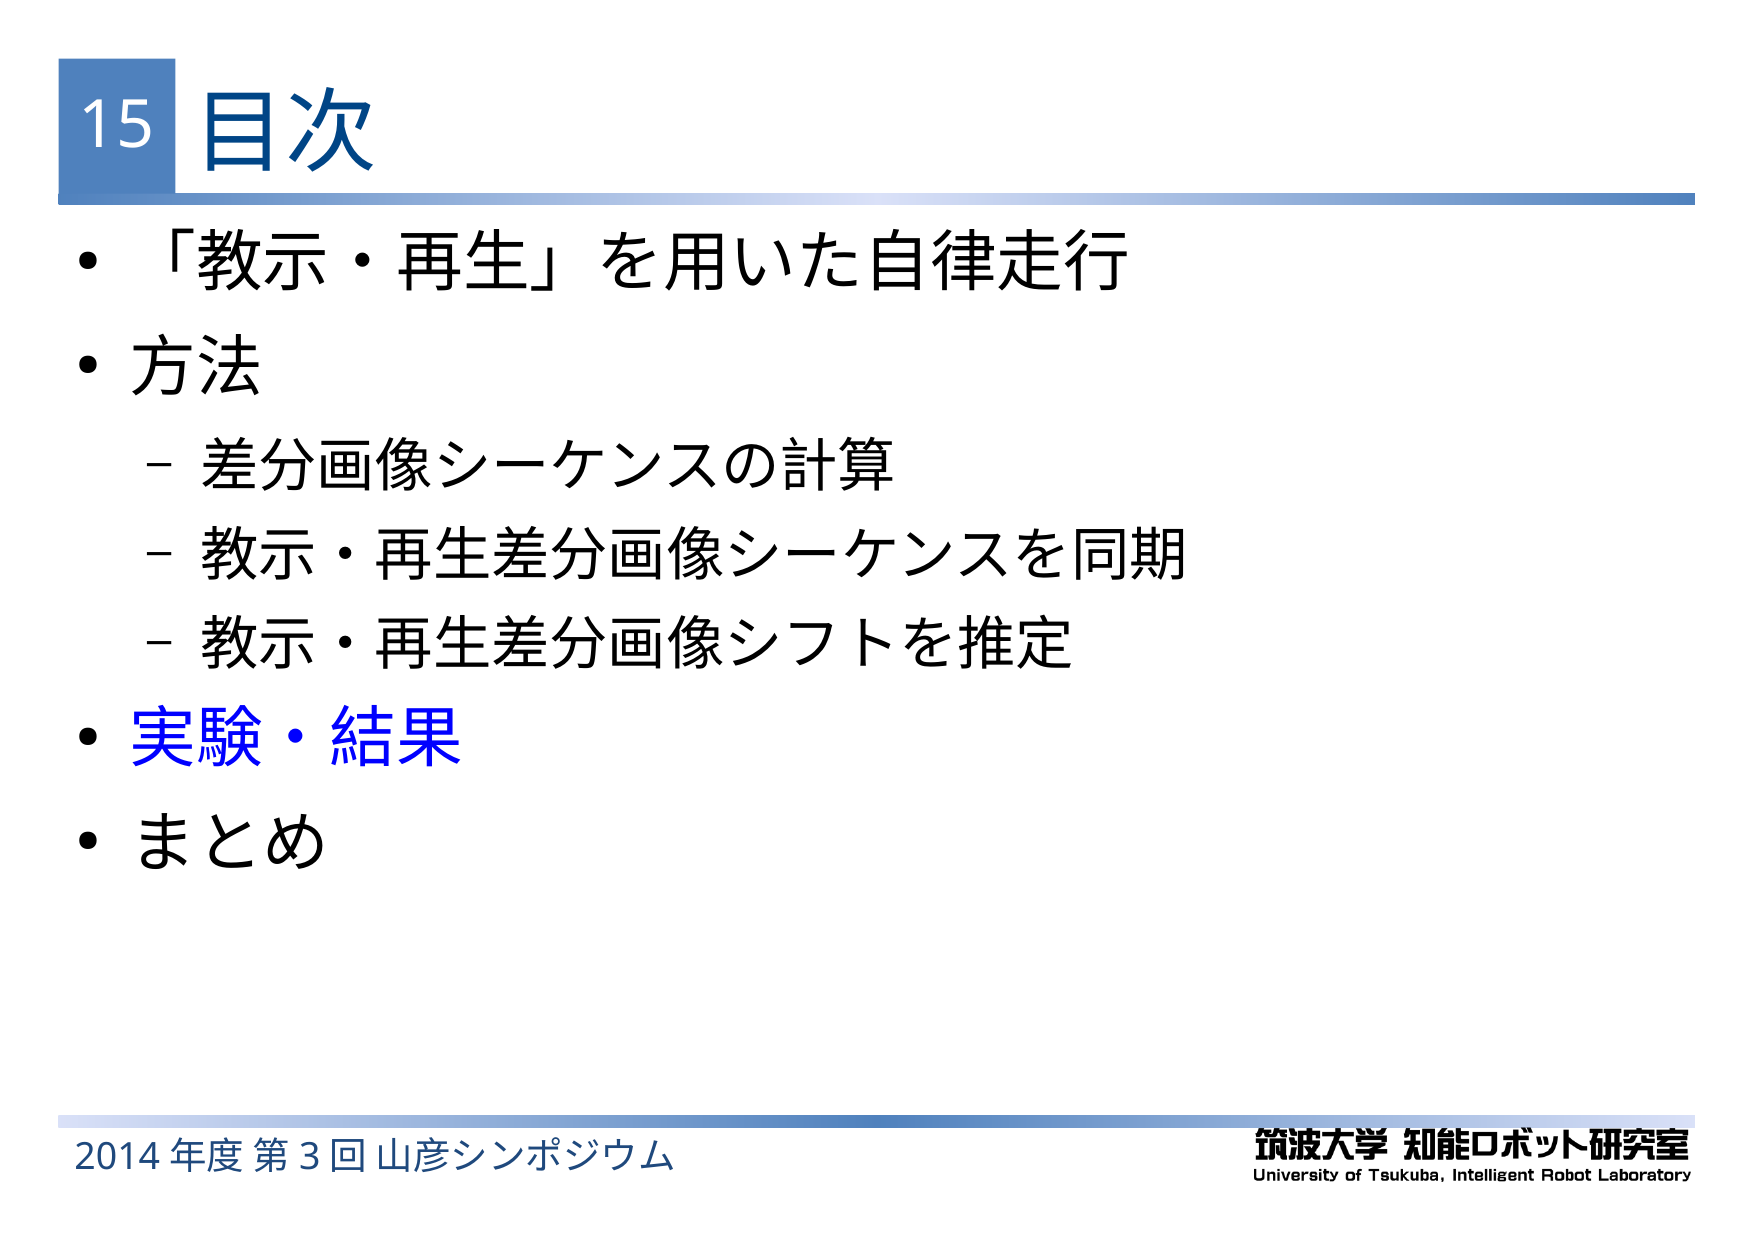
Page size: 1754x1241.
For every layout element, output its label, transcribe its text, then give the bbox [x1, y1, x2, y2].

picture [1252, 1127, 1691, 1182]
title 目次 [193, 61, 1651, 205]
list 「教示・再生」を用いた自律走行 方法 差分画像シーケンスの計算 教示・再生差分画像シーケンスを同期 教示・再生差分画像シフトを推定 実験・結果 まとめ [58, 223, 1696, 1116]
